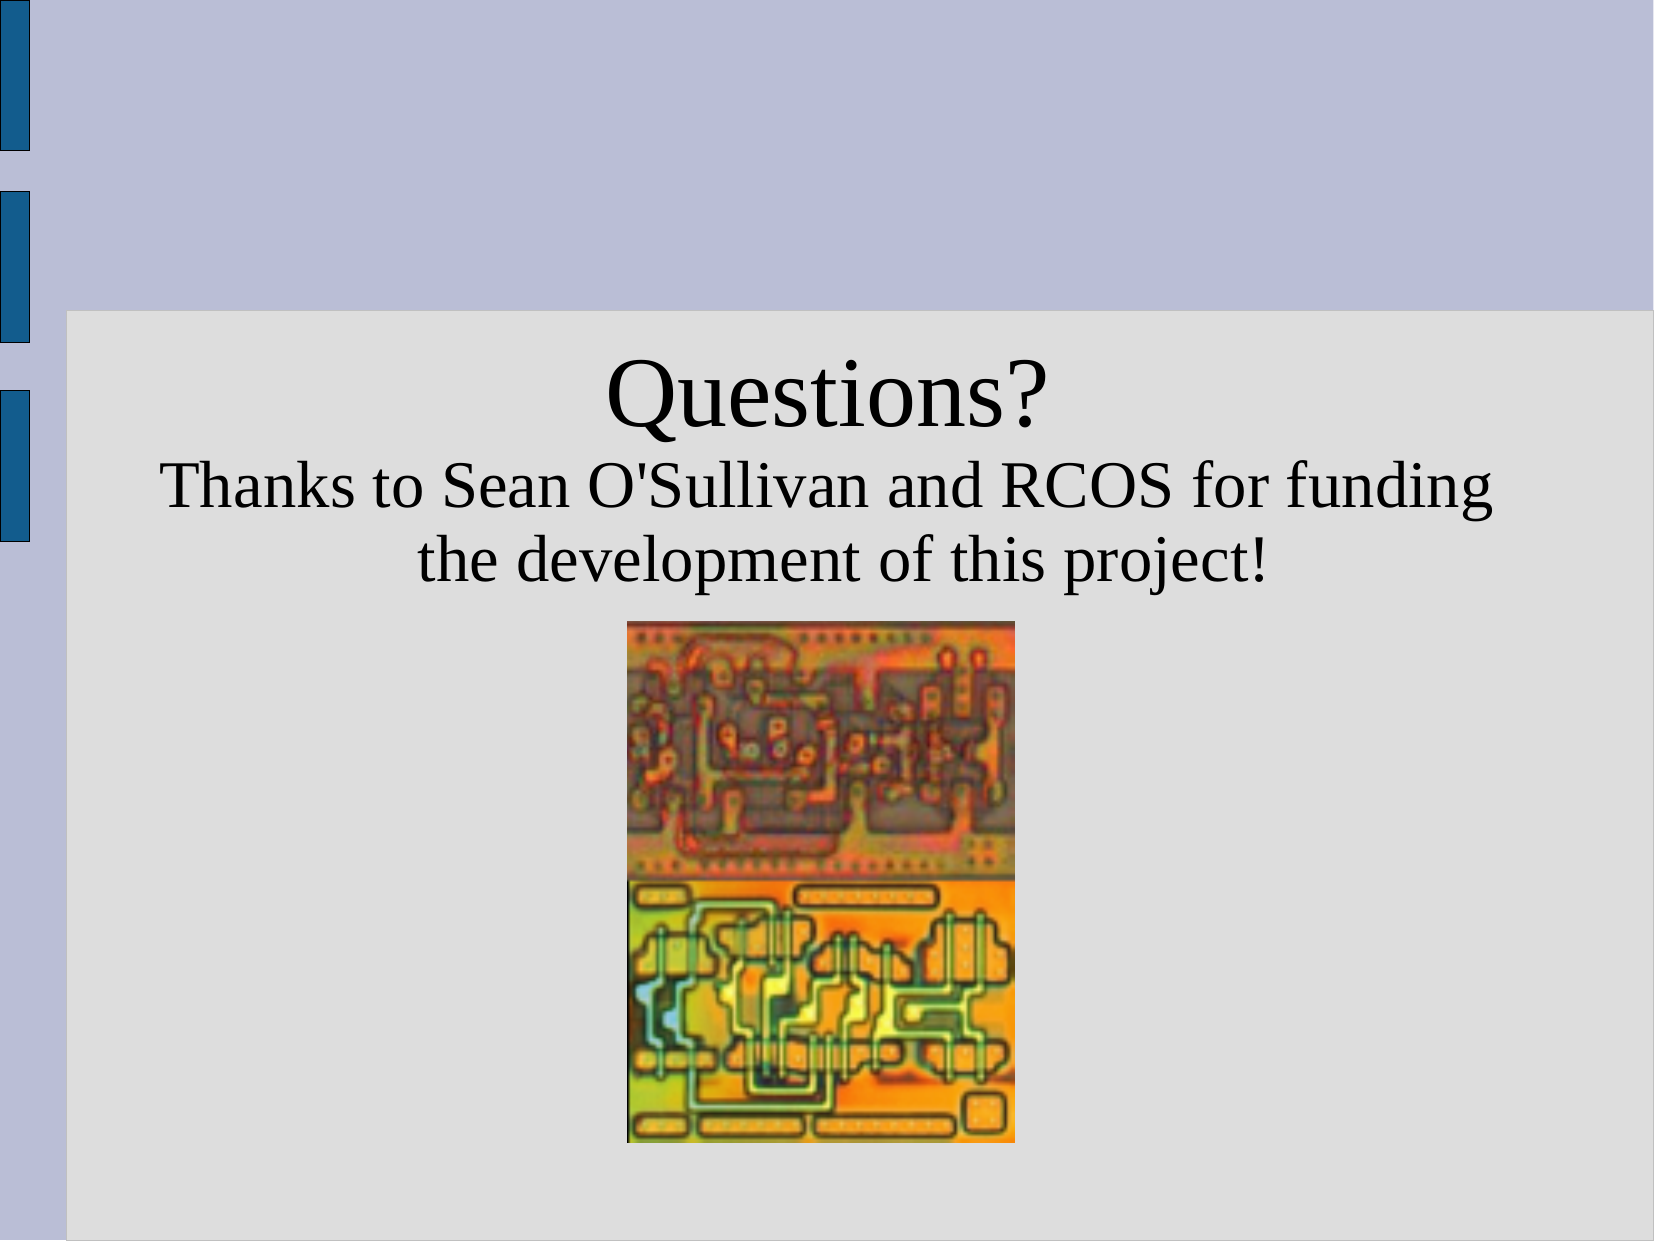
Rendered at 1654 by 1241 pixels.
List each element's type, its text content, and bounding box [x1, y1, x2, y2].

subtitle Questions? Thanks to Sean O'Sullivan and RCOS for funding the development of this project! [121, 0, 1534, 985]
picture [627, 985, 1015, 1143]
